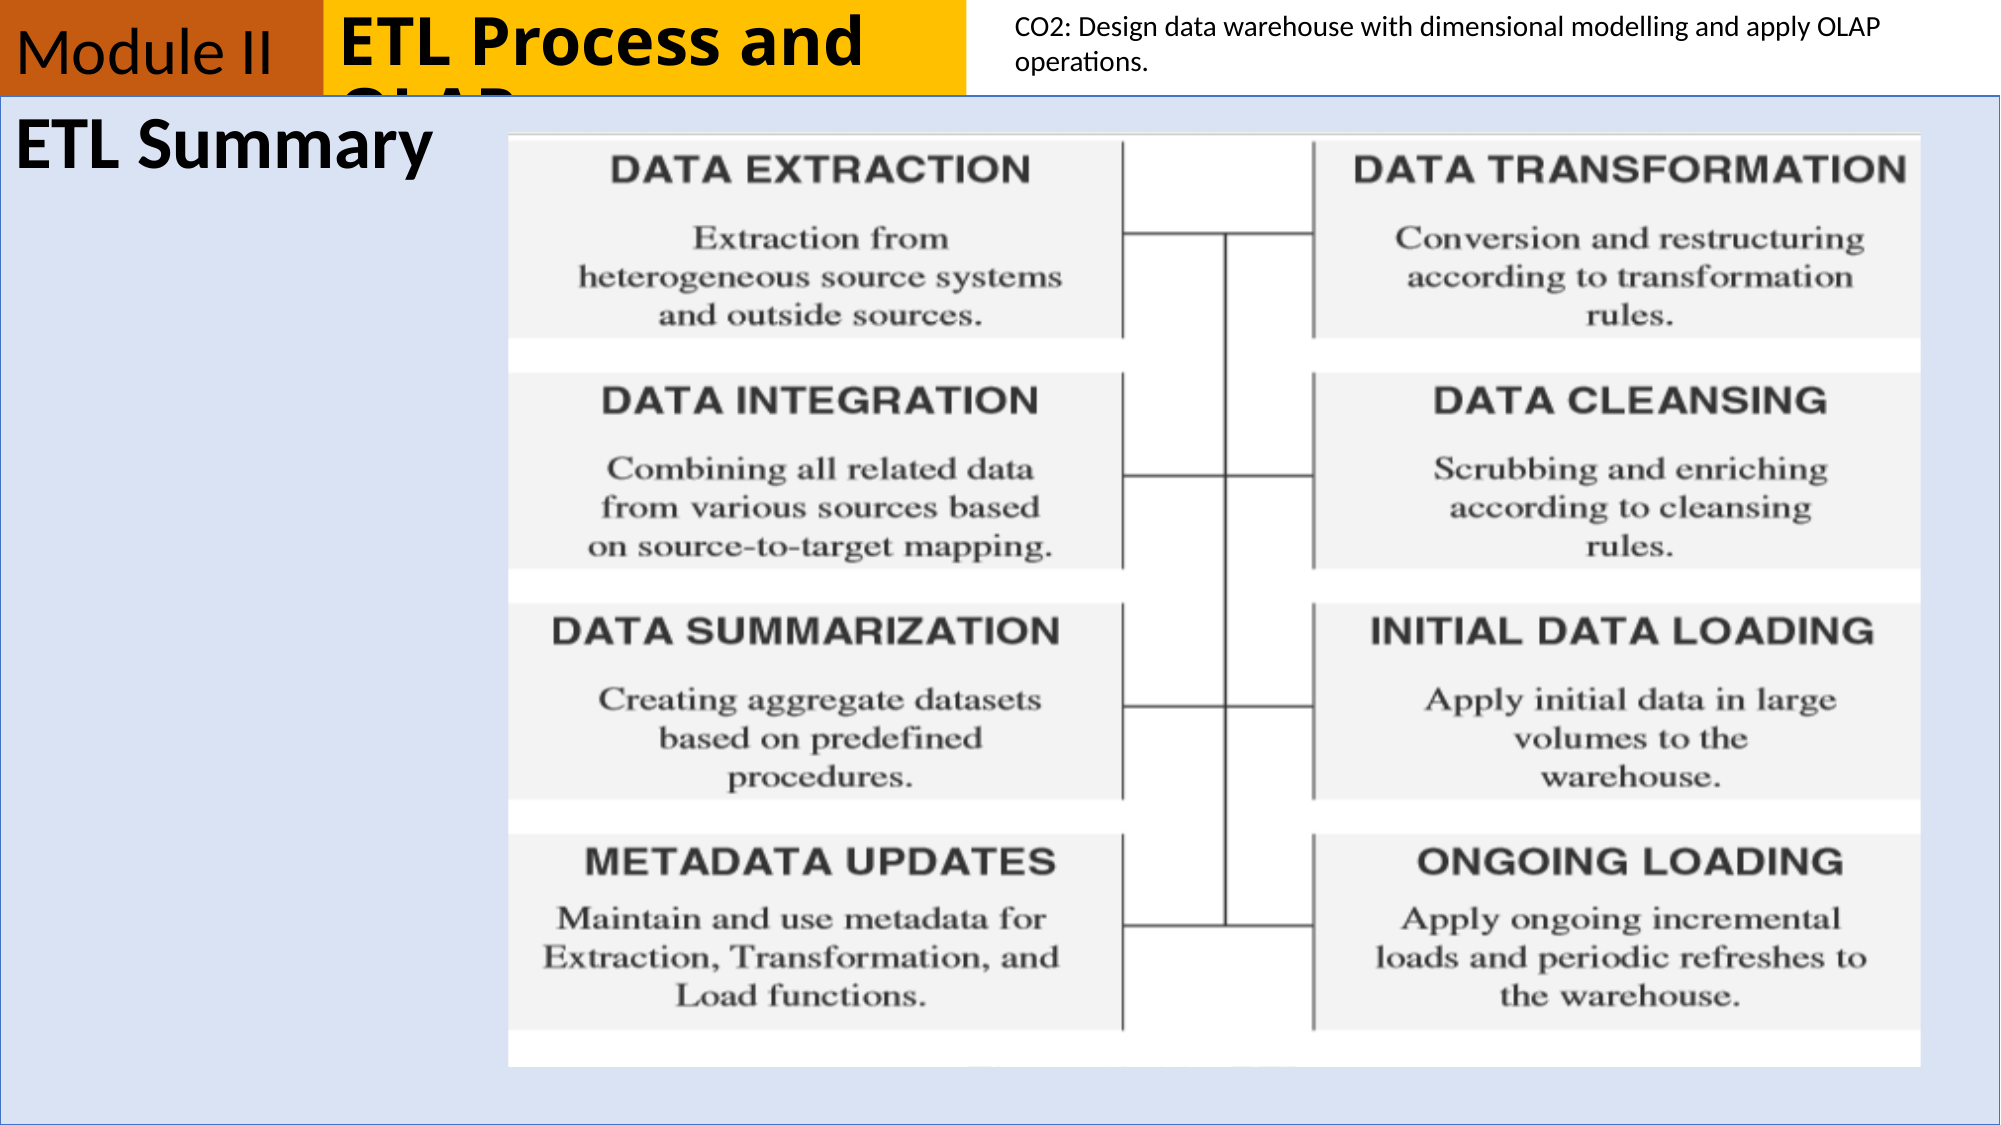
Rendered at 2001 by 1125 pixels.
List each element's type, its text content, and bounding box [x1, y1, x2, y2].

text_box Module II [0, 0, 324, 96]
picture [508, 132, 1921, 1067]
subtitle ETL Summary [0, 95, 2000, 1125]
title ETL Process and OLAP: [324, 0, 967, 95]
text_box CO2: Design data warehouse with dimensional modelling and apply OLAP operations. [999, 0, 2000, 122]
